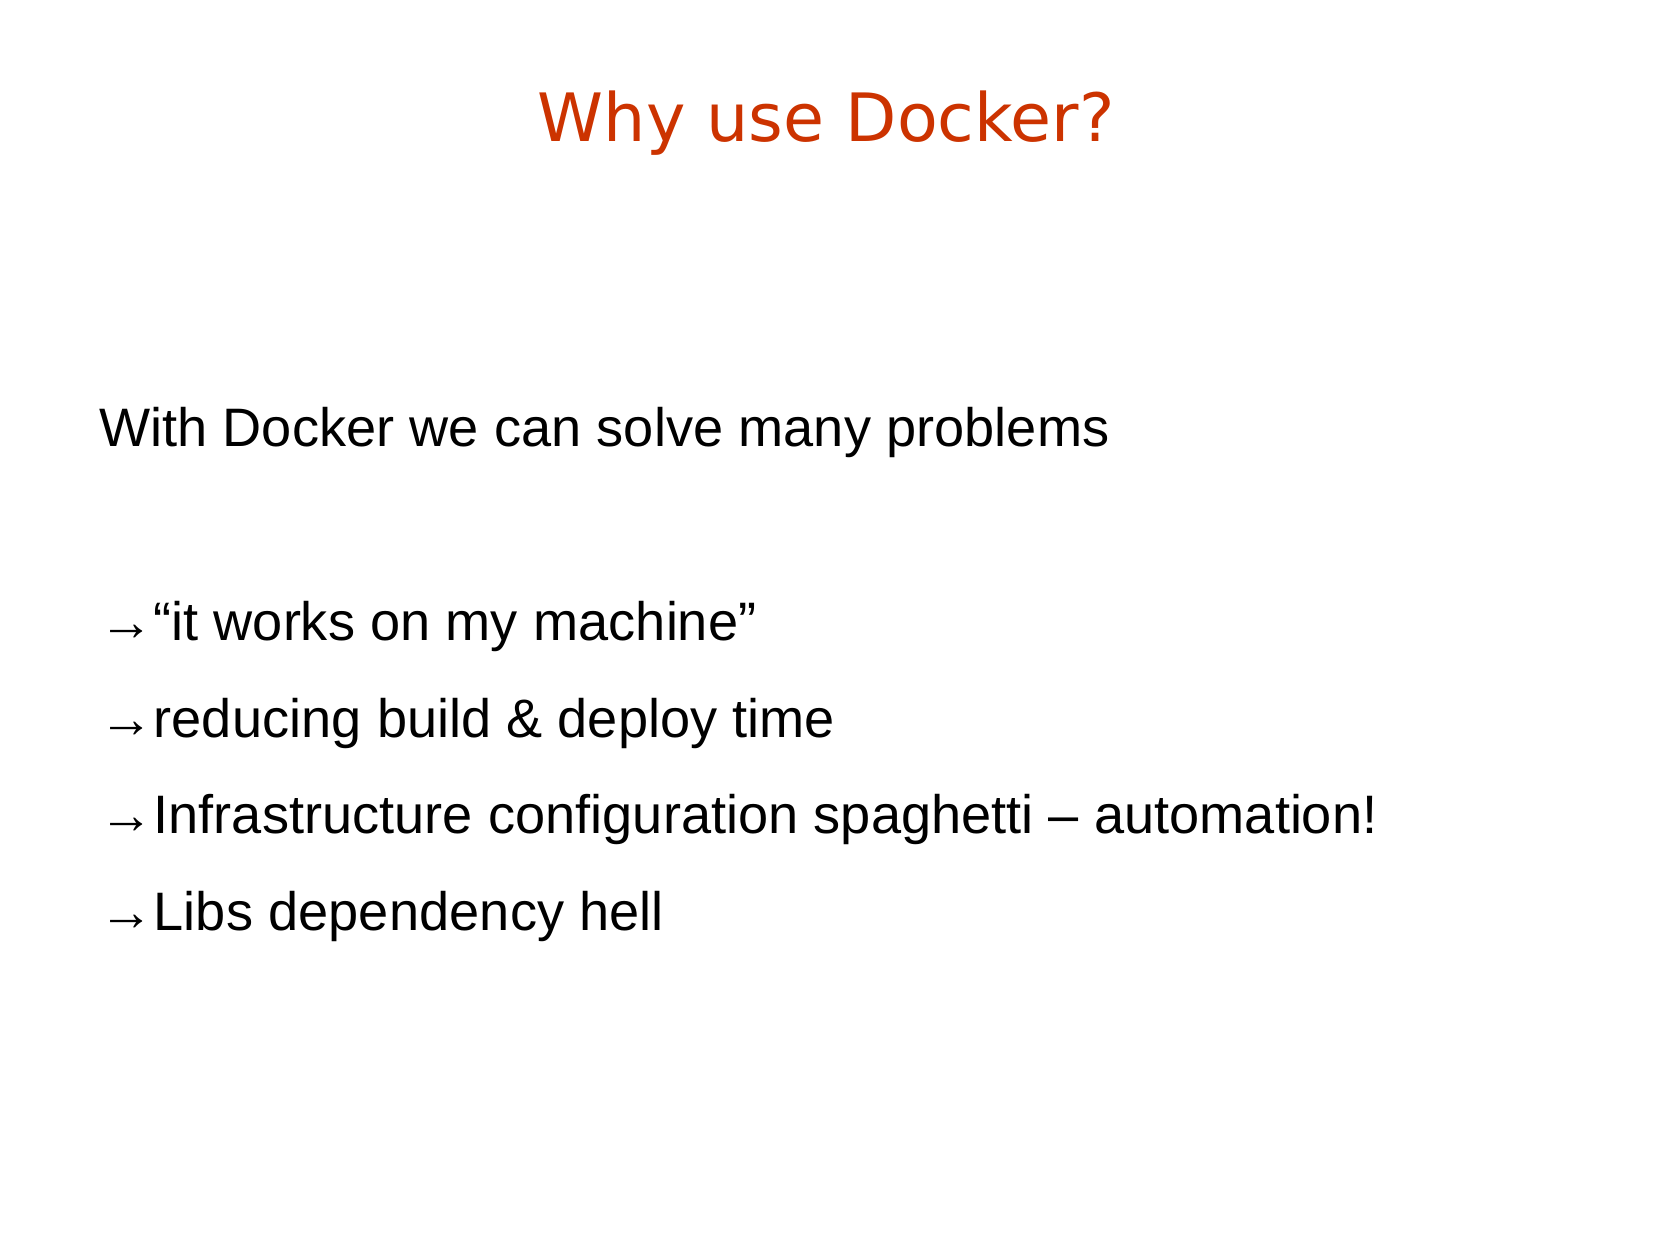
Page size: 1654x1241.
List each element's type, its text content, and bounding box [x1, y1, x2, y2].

text_box Why use Docker? [523, 72, 1131, 166]
text_box With Docker we can solve many problems →“it works on my machine” →reducing build & deploy time →Infrastructure configuration spaghetti – automation! →Libs dependency hell [84, 360, 1569, 920]
